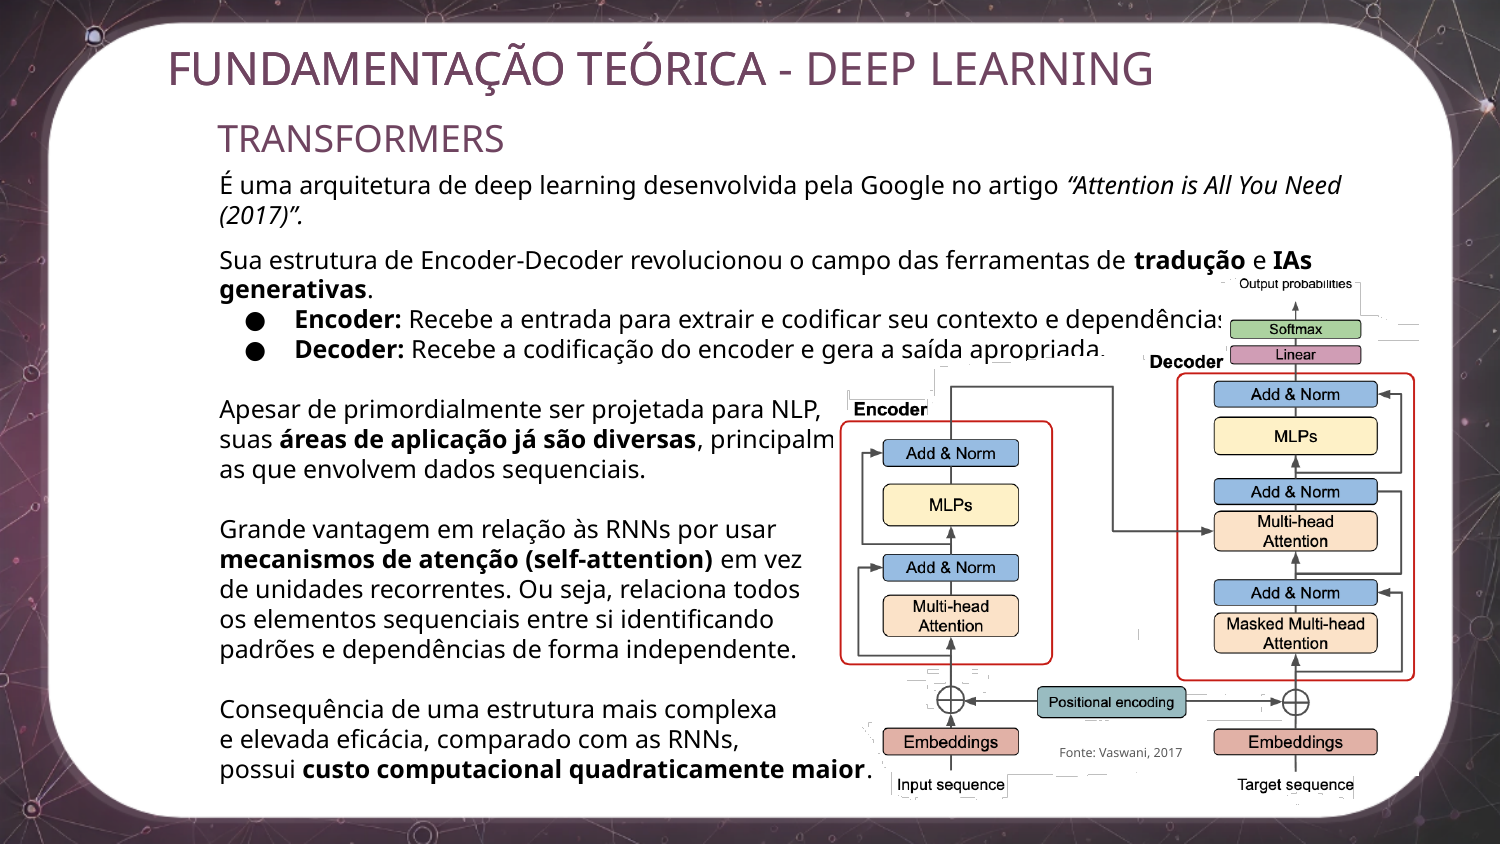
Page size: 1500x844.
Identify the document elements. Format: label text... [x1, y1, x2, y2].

picture [0, 0, 1500, 844]
text_box Fonte: Vaswani, 2017 [1044, 729, 1281, 786]
text_box FUNDAMENTAÇÃO TEÓRICA - DEEP LEARNING [152, 24, 1354, 124]
text_box É uma arquitetura de deep learning desenvolvida pela Google no artigo “Attention is All You Need (2017)”. Sua estrutura de Encoder-Decoder revolucionou o campo das ferramentas de tradução e IAs generativas. Encoder: Recebe a entrada para extrair e codificar seu contexto e dependências. Decoder: Recebe a codificação do encoder e gera a saída apropriada. Apesar de primordialmente ser projetada para NLP, suas áreas de aplicação já são diversas, principalmente as que envolvem dados sequenciais. Grande vantagem em relação às RNNs por usar mecanismos de atenção (self-attention) em vez de unidades recorrentes. Ou seja, relaciona todos os elementos sequenciais entre si identificando padrões e dependências de forma independente. Consequência de uma estrutura mais complexa e elevada eficácia, comparado com as RNNs, possui custo computacional quadraticamente maior. [204, 154, 1418, 782]
text_box TRANSFORMERS [202, 99, 1404, 199]
